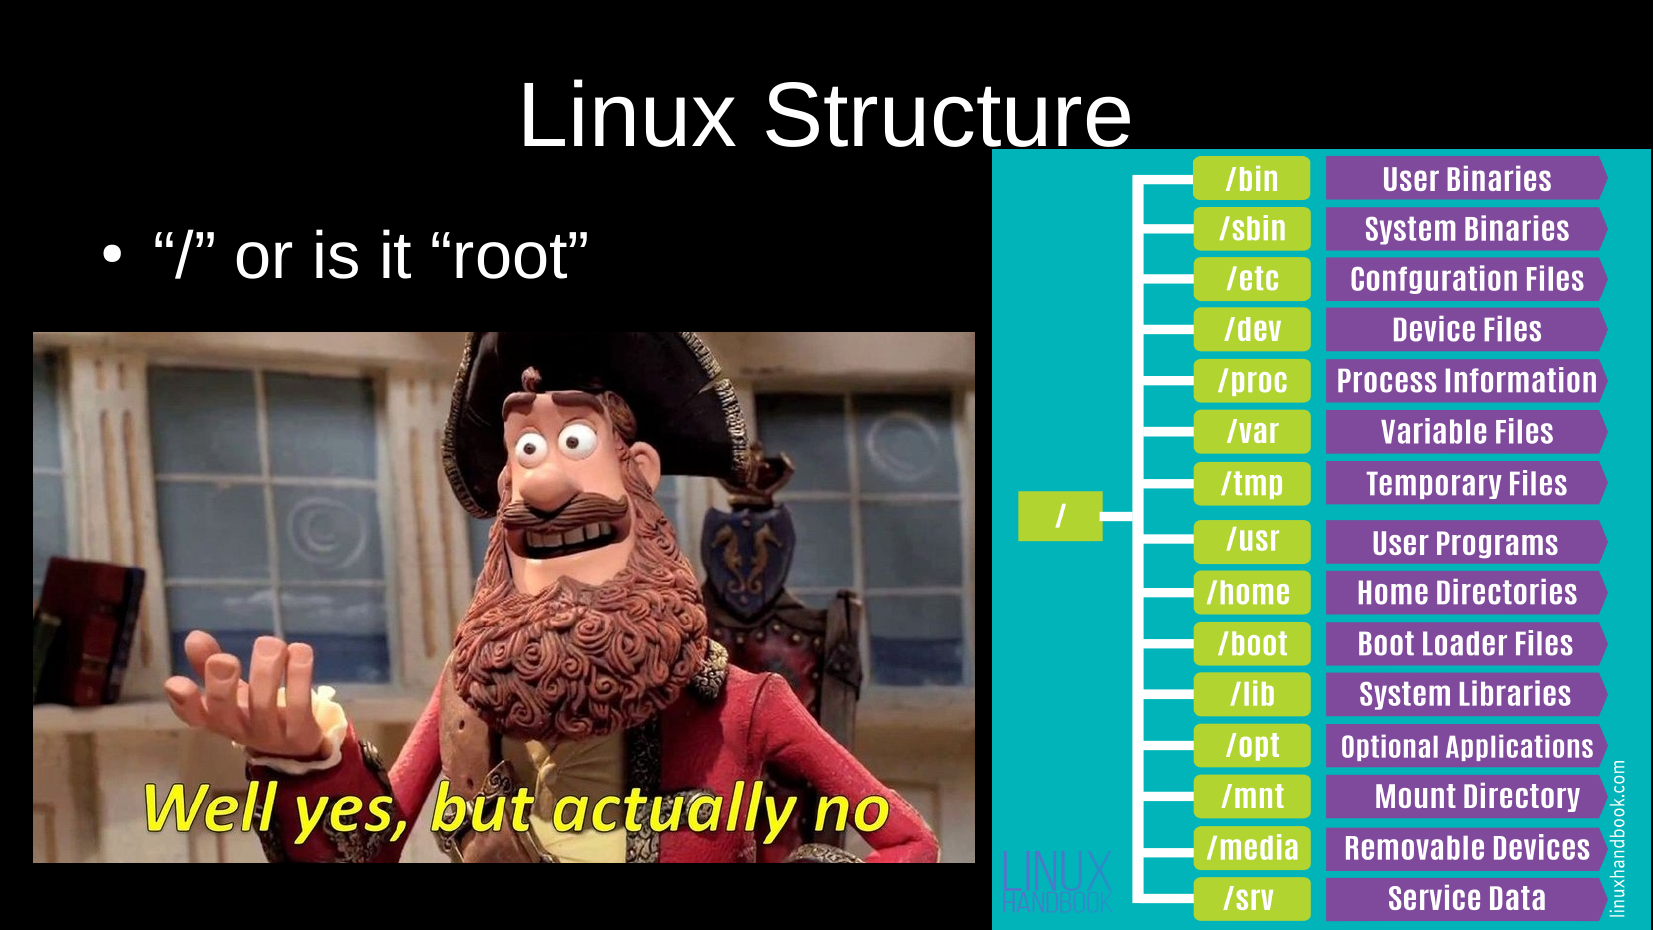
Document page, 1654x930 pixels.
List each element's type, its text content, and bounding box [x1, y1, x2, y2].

picture [33, 332, 976, 863]
picture [992, 149, 1651, 930]
title Linux Structure [82, 37, 1571, 193]
list “/” or is it “root” [82, 217, 992, 757]
